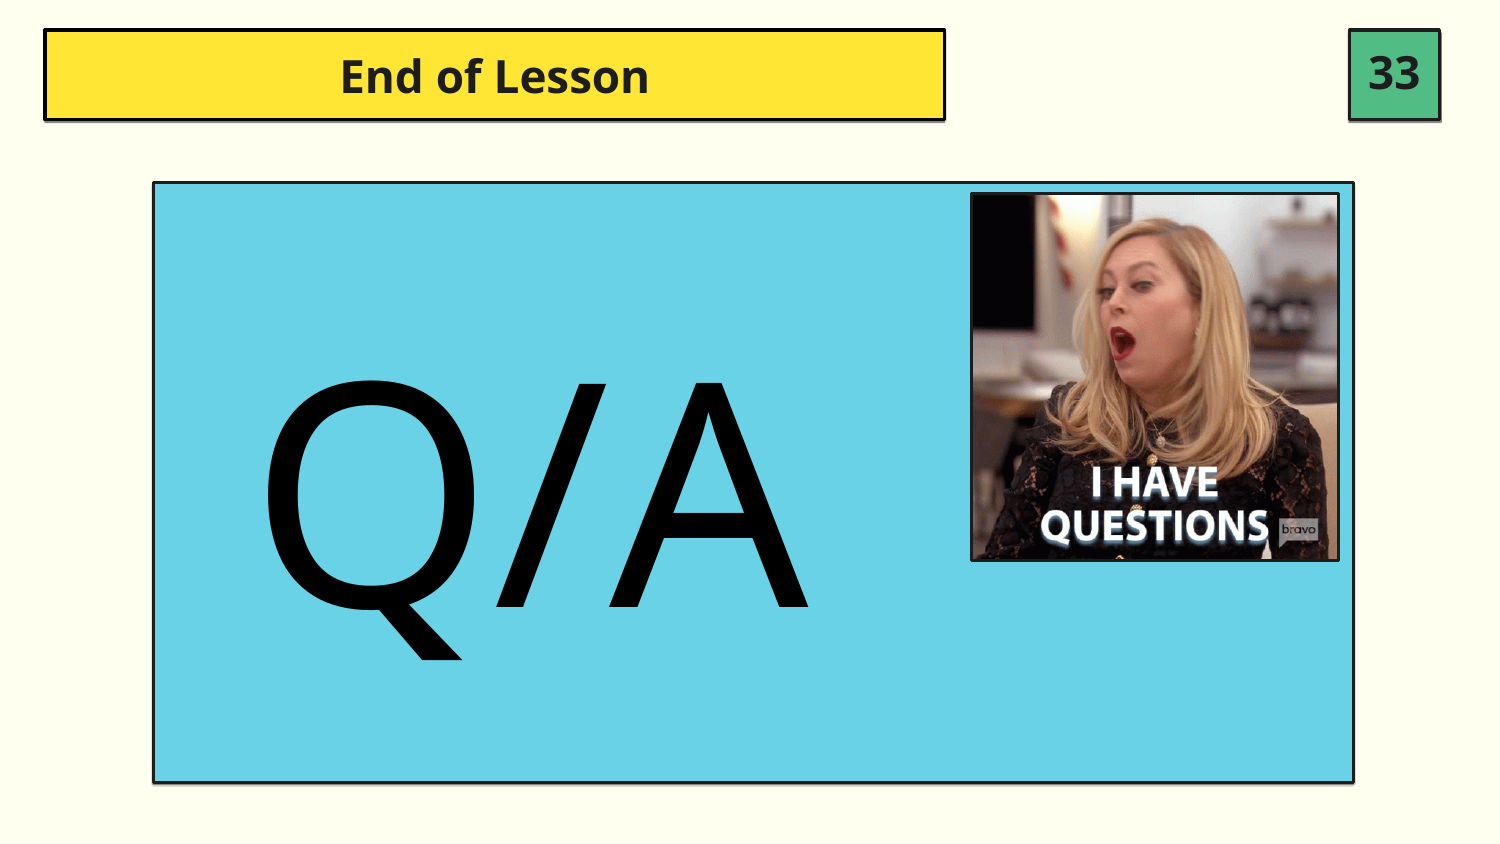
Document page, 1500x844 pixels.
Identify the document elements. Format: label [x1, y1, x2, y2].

picture [973, 195, 1337, 559]
